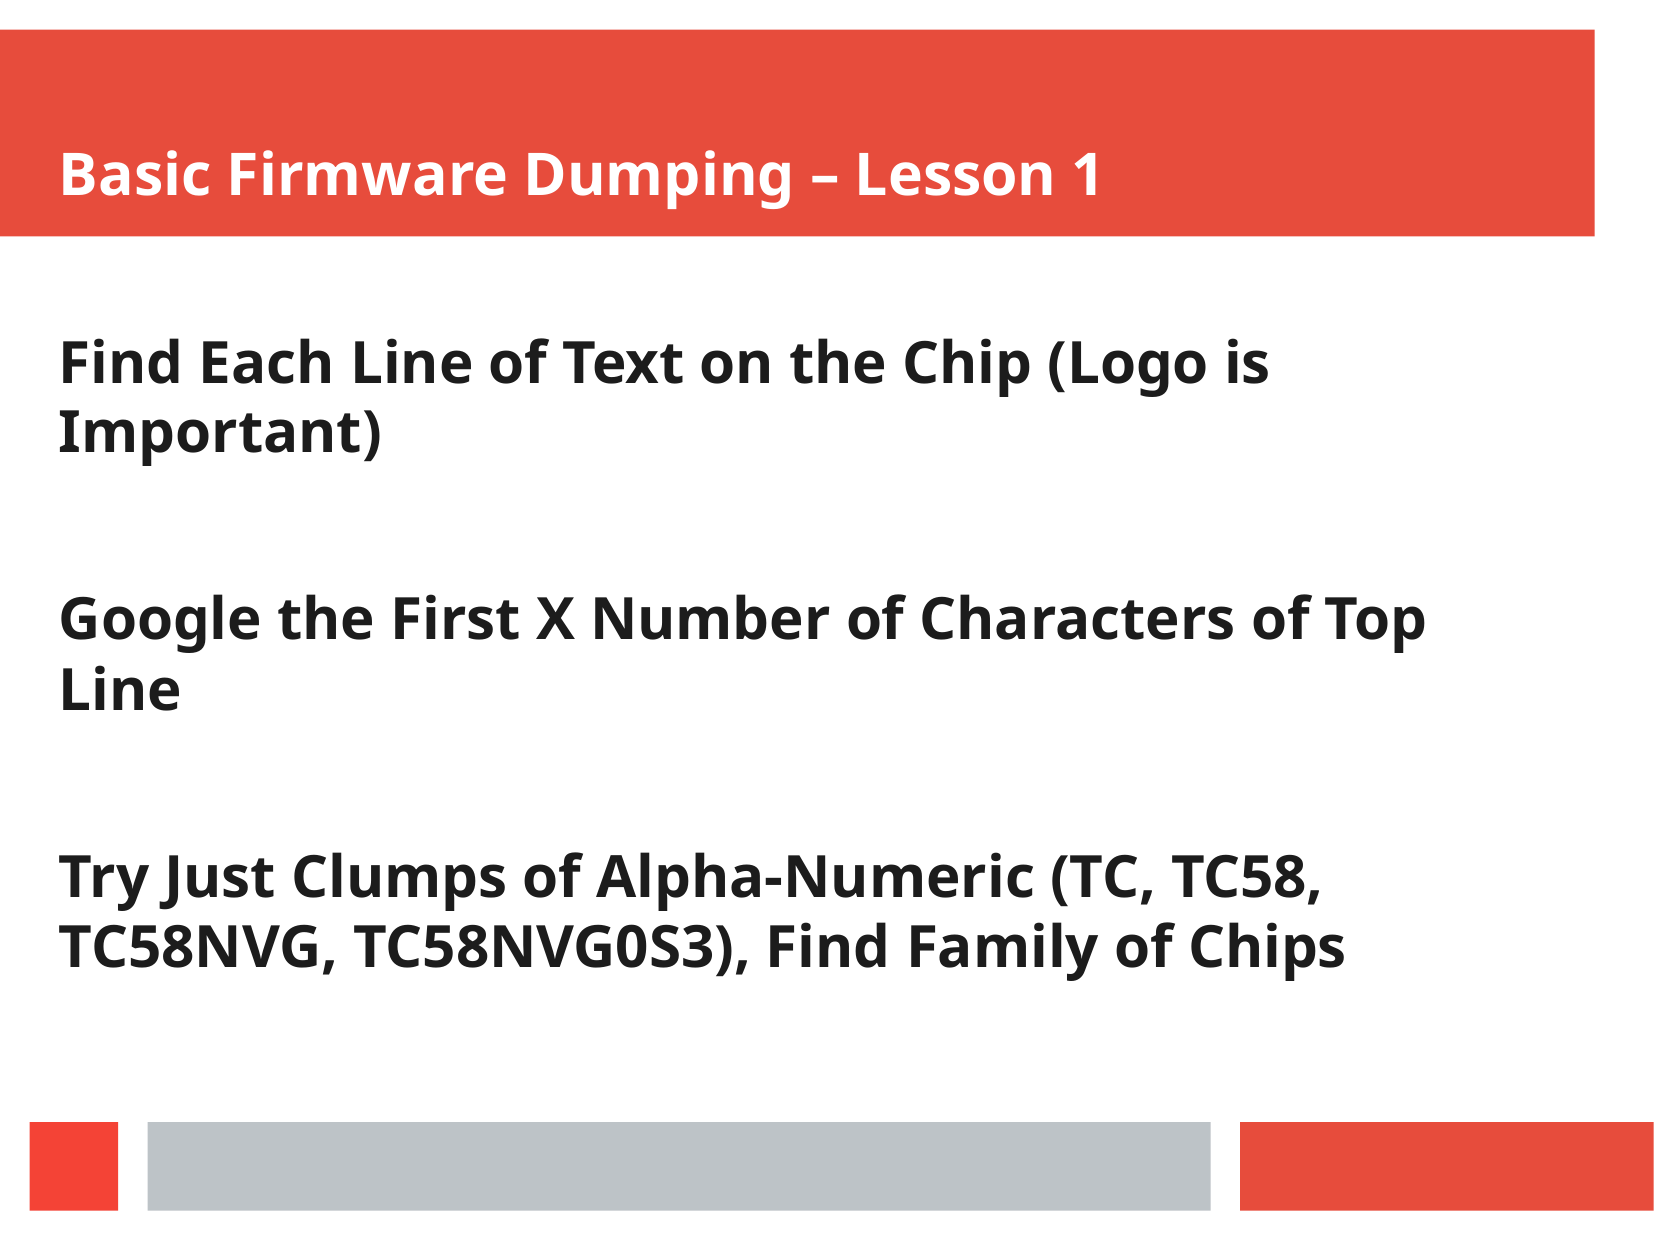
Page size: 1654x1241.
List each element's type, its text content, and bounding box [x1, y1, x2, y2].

list Find Each Line of Text on the Chip (Logo is Important) Google the First X Number of Characters of Top Line Try Just Clumps of Alpha-Numeric (TC, TC58, TC58NVG, TC58NVG0S3), Find Family of Chips [59, 324, 1565, 1093]
title Basic Firmware Dumping – Lesson 1 [59, 59, 1595, 207]
